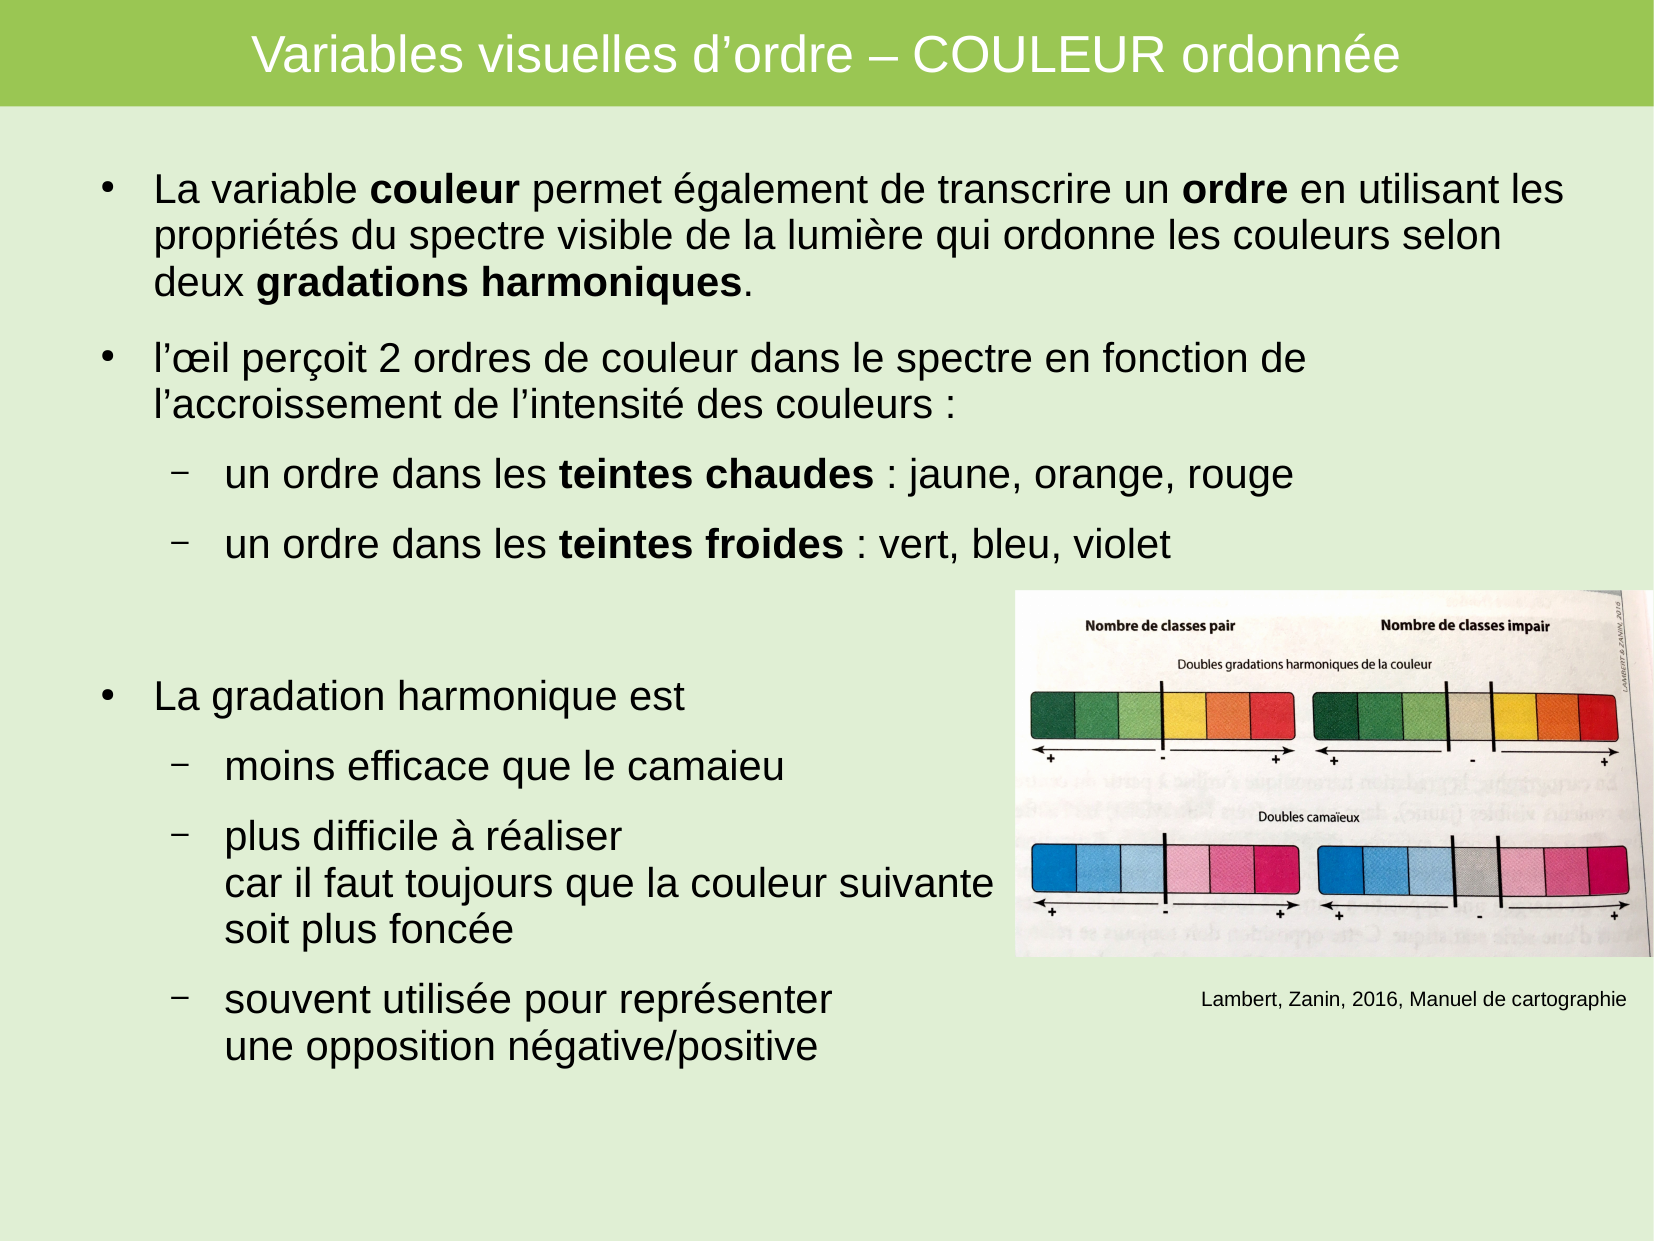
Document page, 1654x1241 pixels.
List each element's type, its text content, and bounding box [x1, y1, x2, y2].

title Variables visuelles d’ordre – COULEUR ordonnée [82, 19, 1571, 89]
picture [1015, 590, 1654, 957]
text_box Lambert, Zanin, 2016, Manuel de cartographie [1015, 980, 1642, 1019]
list La variable couleur permet également de transcrire un ordre en utilisant les propriétés du spectre visible de la lumière qui ordonne les couleurs selon deux gradations harmoniques. l’œil perçoit 2 ordres de couleur dans le spectre en fonction de l’accroissement de l’intensité des couleurs : un ordre dans les teintes chaudes : jaune, orange, rouge un ordre dans les teintes froides : vert, bleu, violet La gradation harmonique est moins efficace que le camaieu plus difficile à réaliser car il faut toujours que la couleur suivante soit plus foncée souvent utilisée pour représenter une opposition négative/positive [82, 165, 1571, 1193]
